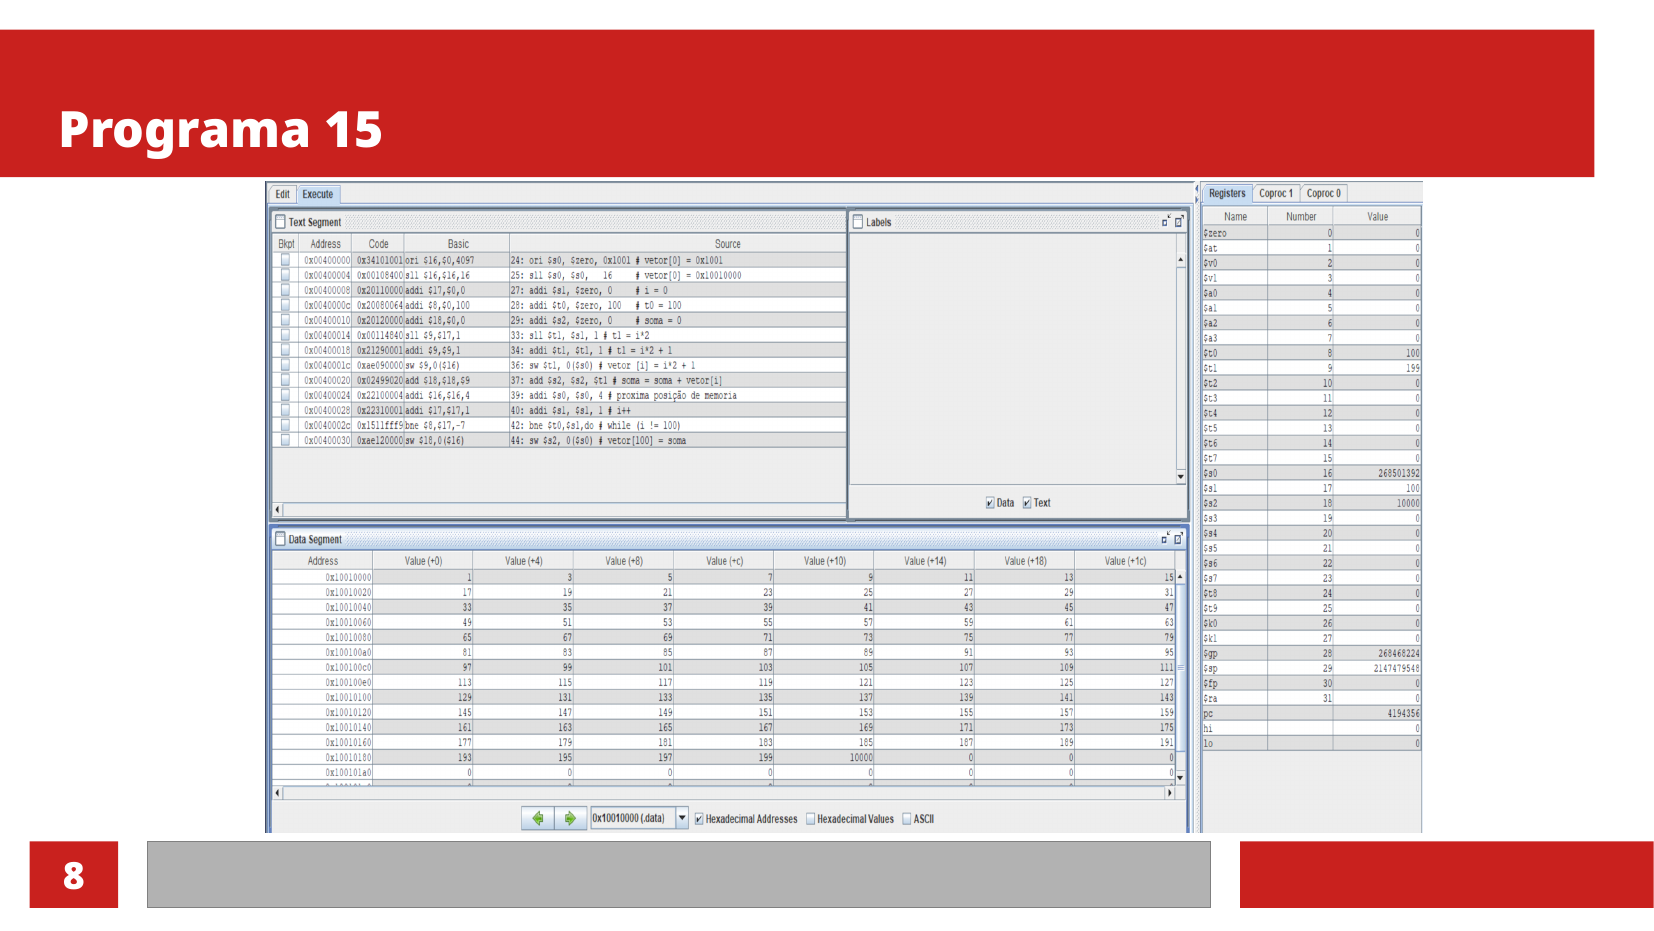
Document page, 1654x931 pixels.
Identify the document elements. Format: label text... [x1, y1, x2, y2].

title Programa 15 [59, 44, 1595, 163]
picture [265, 181, 1423, 833]
